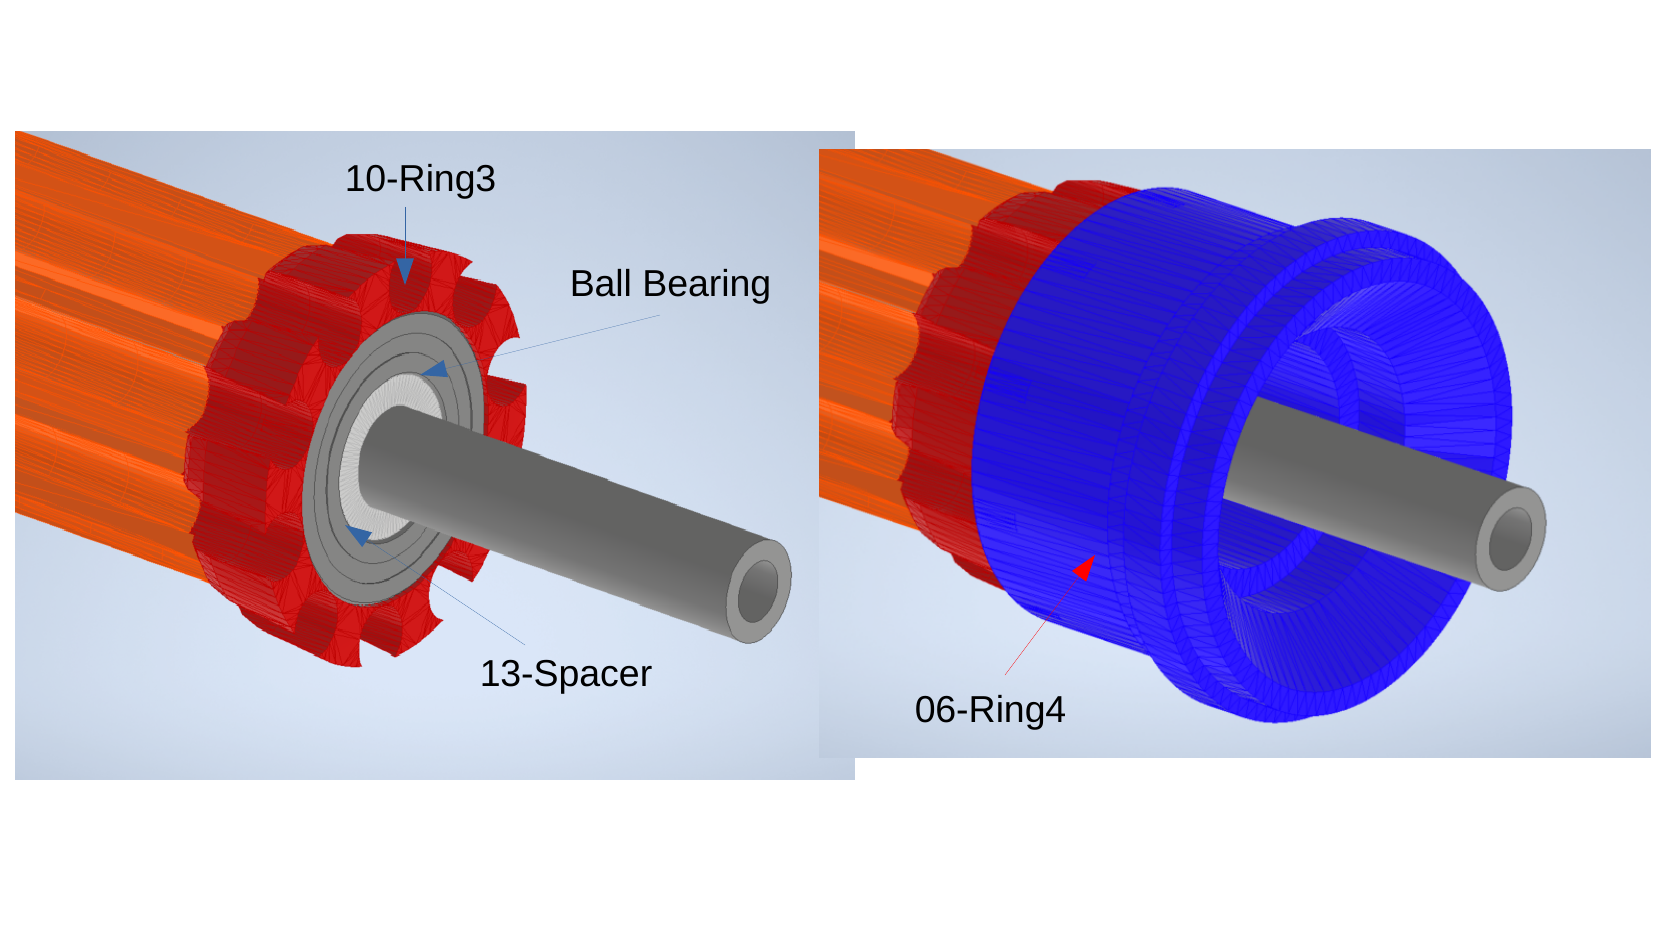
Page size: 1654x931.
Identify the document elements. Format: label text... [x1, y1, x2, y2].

text_box Ball Bearing [555, 255, 796, 354]
text_box 06-Ring4 [900, 681, 1141, 781]
text_box 13-Spacer [465, 645, 706, 744]
picture [15, 131, 1651, 781]
text_box 10-Ring3 [330, 150, 631, 207]
